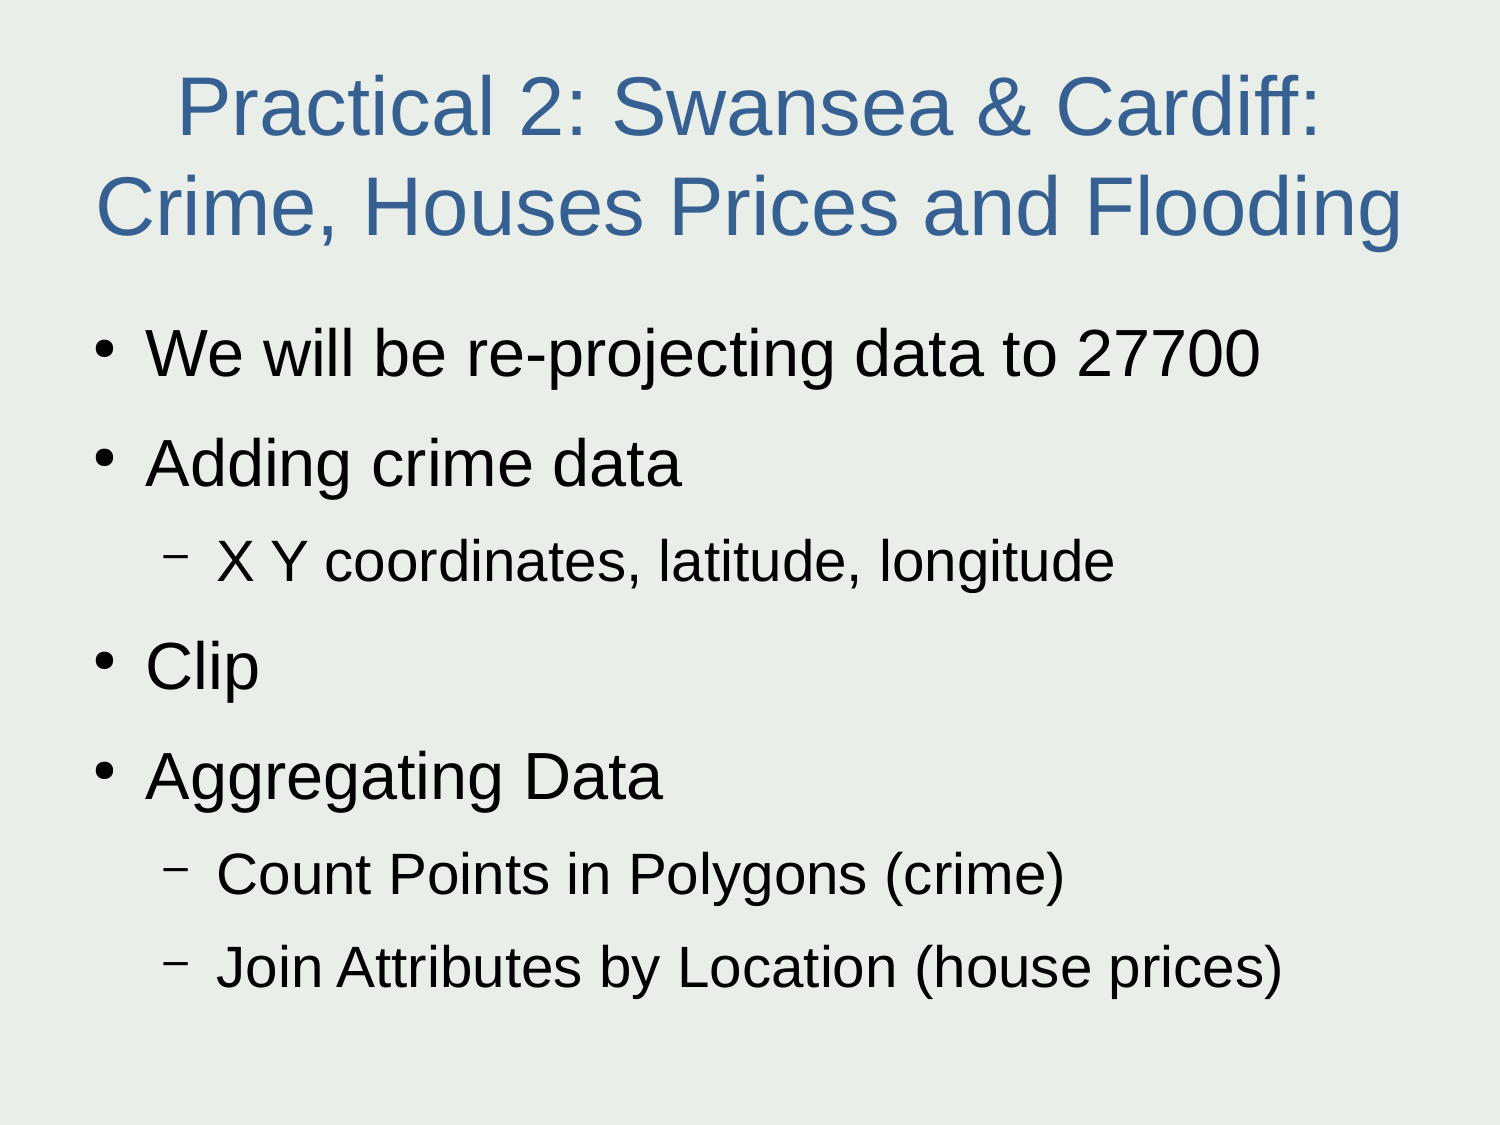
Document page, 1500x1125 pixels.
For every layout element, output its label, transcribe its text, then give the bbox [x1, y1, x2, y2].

list We will be re-projecting data to 27700 Adding crime data X Y coordinates, latitude, longitude Clip Aggregating Data Count Points in Polygons (crime) Join Attributes by Location (house prices) [75, 310, 1425, 1040]
text_box Practical 2: Swansea & Cardiff: Crime, Houses Prices and Flooding [74, 45, 1425, 233]
